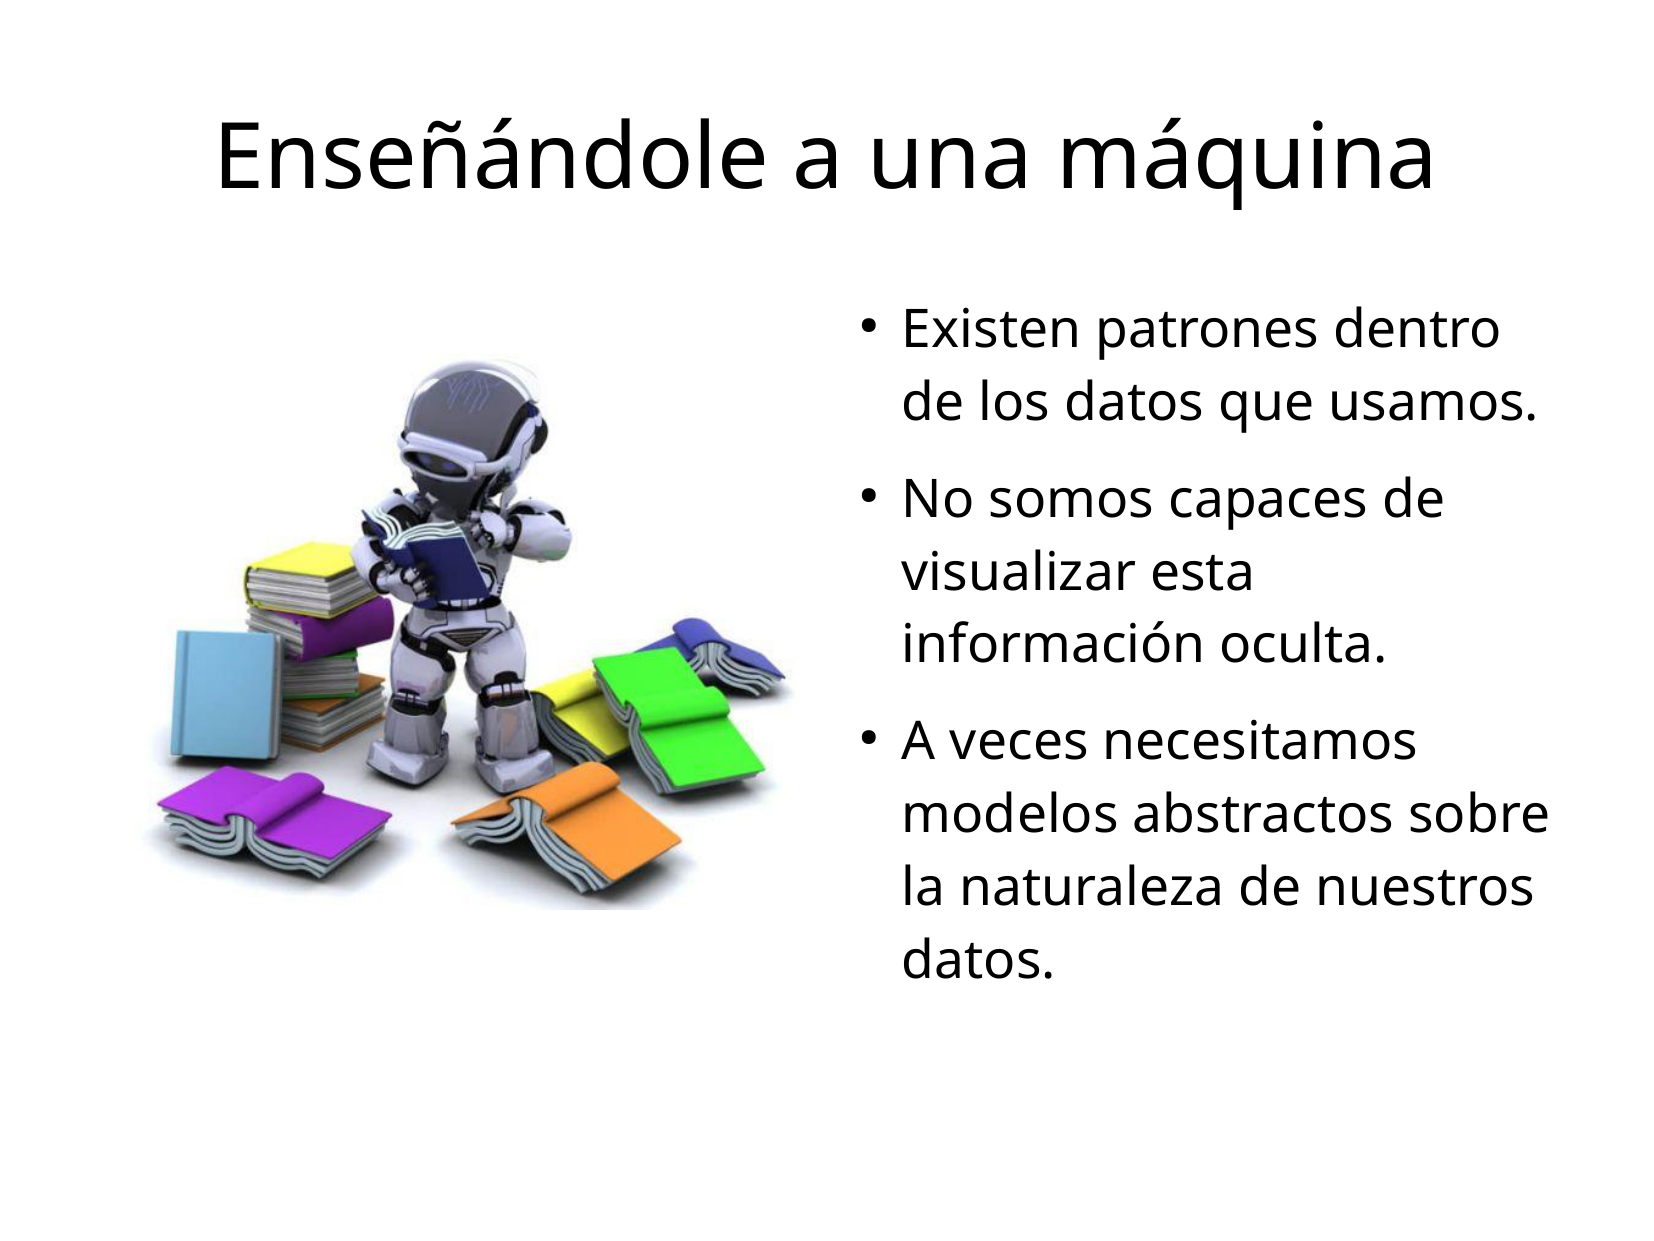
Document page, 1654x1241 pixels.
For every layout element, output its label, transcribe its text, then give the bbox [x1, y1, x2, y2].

picture [70, 333, 851, 910]
title Enseñándole a una máquina [82, 49, 1571, 257]
list Existen patrones dentro de los datos que usamos. No somos capaces de visualizar esta información oculta. A veces necesitamos modelos abstractos sobre la naturaleza de nuestros datos. [845, 290, 1572, 1010]
